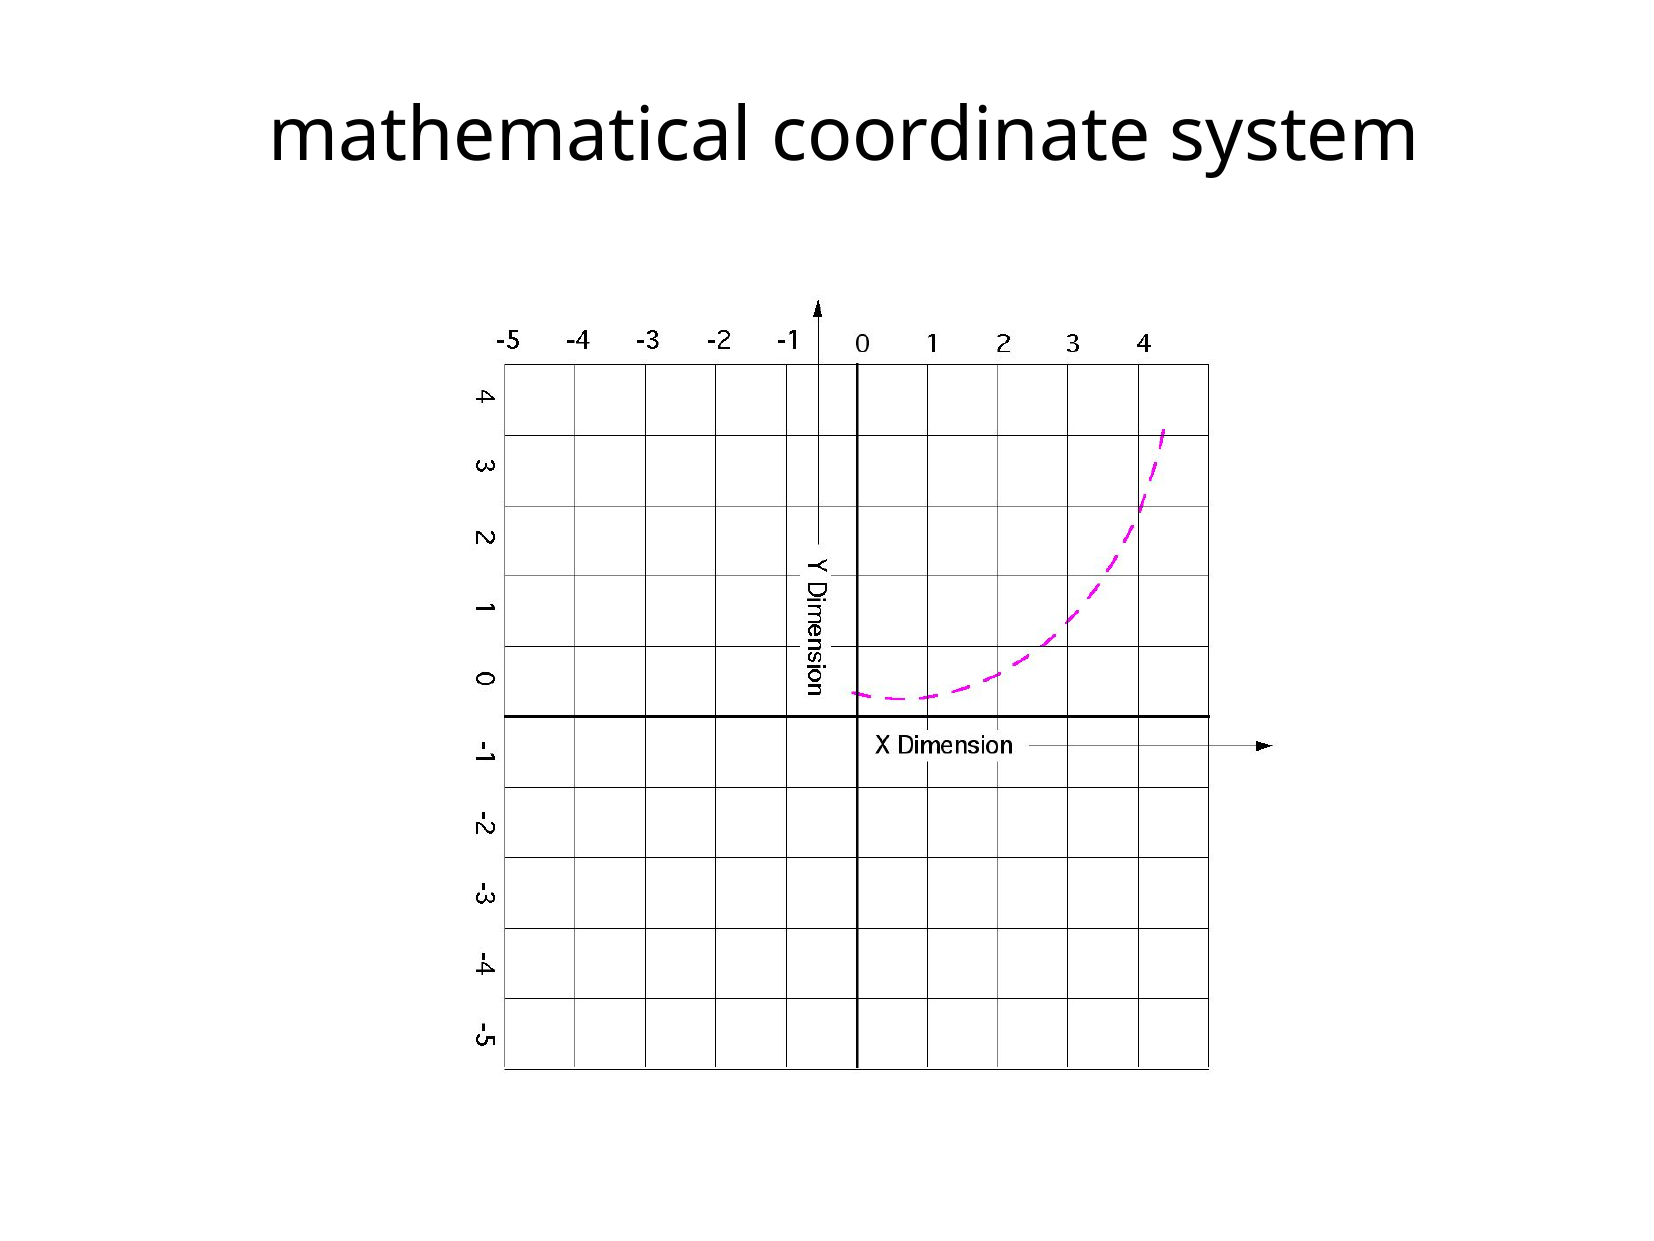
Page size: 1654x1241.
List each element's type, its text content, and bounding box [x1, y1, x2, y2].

picture [428, 259, 1313, 1109]
title mathematical coordinate system [124, 23, 1530, 239]
